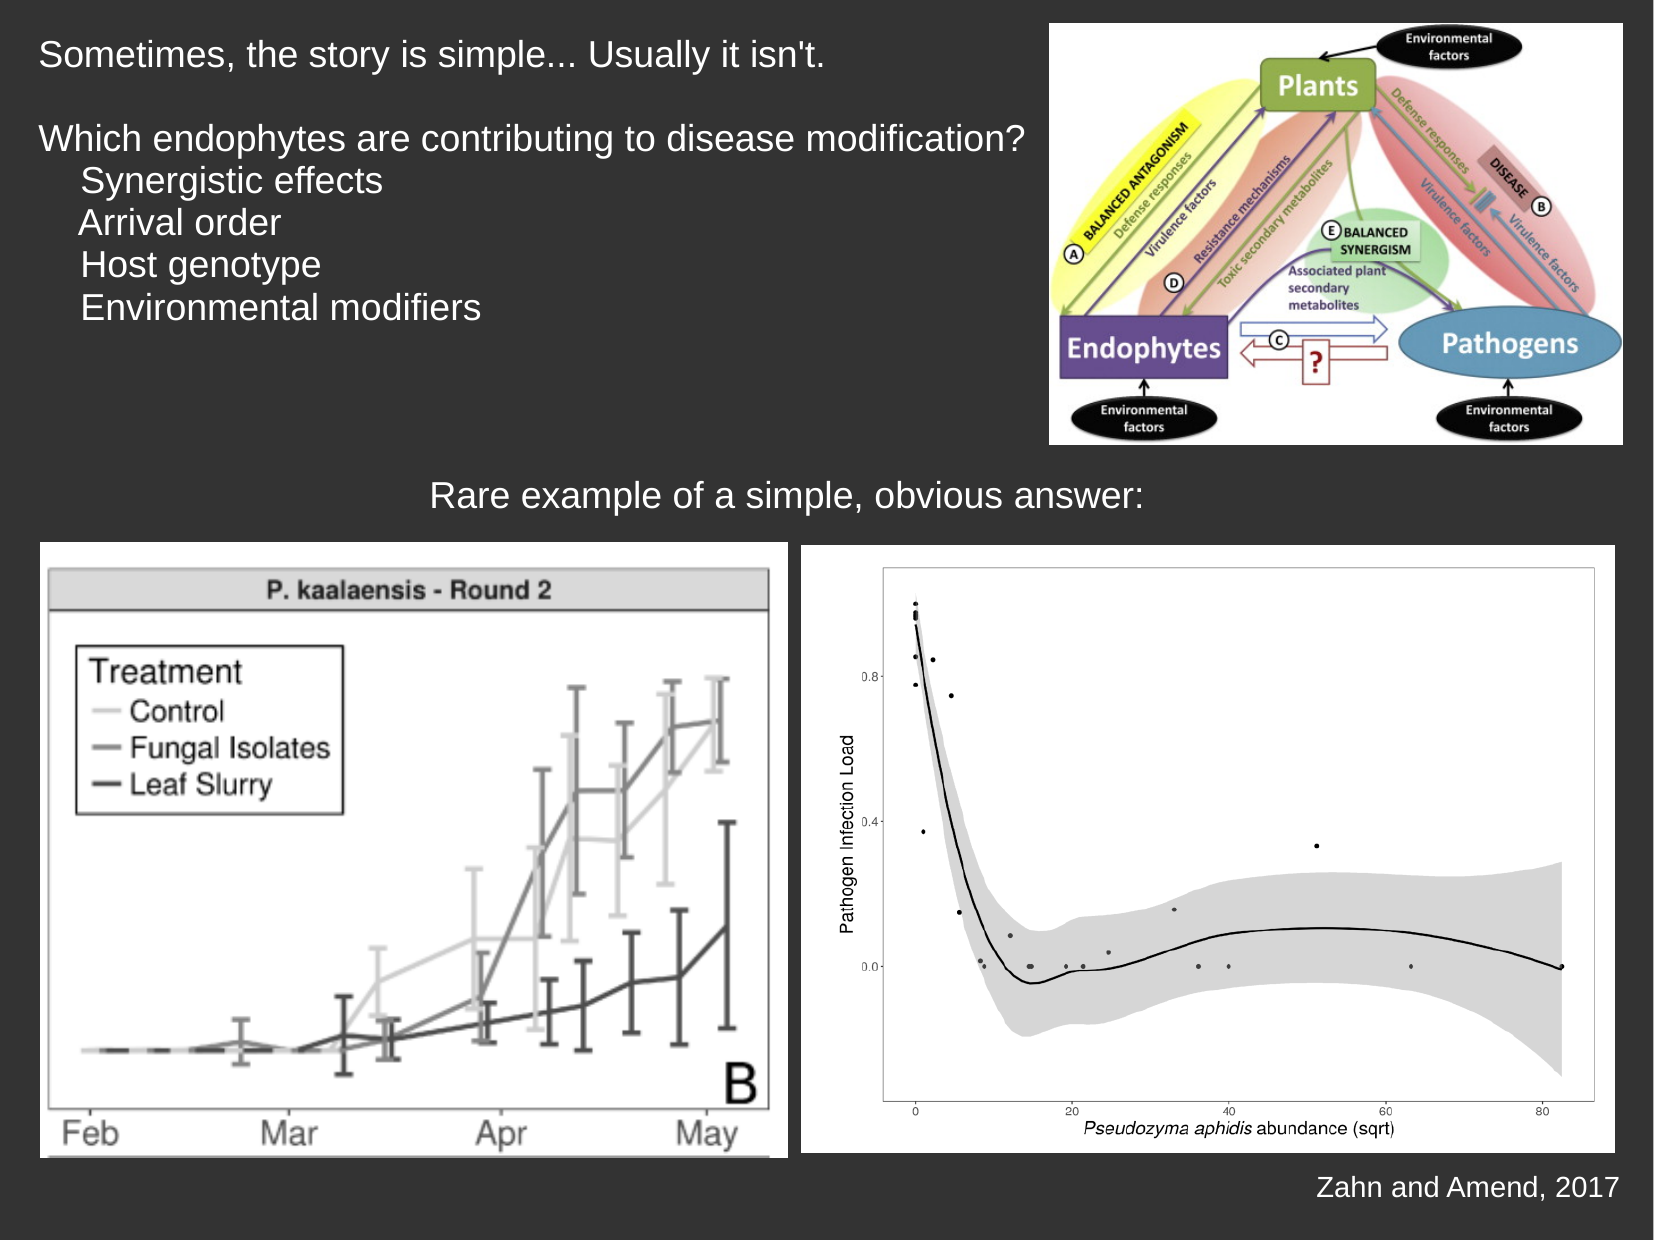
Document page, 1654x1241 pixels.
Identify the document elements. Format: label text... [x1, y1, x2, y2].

picture [1049, 23, 1623, 445]
picture [40, 542, 788, 1158]
picture [801, 545, 1615, 1153]
text_box Rare example of a simple, obvious answer: [232, 467, 1342, 525]
text_box Zahn and Amend, 2017 [1161, 1163, 1654, 1211]
text_box Sometimes, the story is simple... Usually it isn't. Which endophytes are contributing to disease modification? Synergistic effects Arrival order Host genotype Environmental modifiers [23, 26, 1049, 336]
